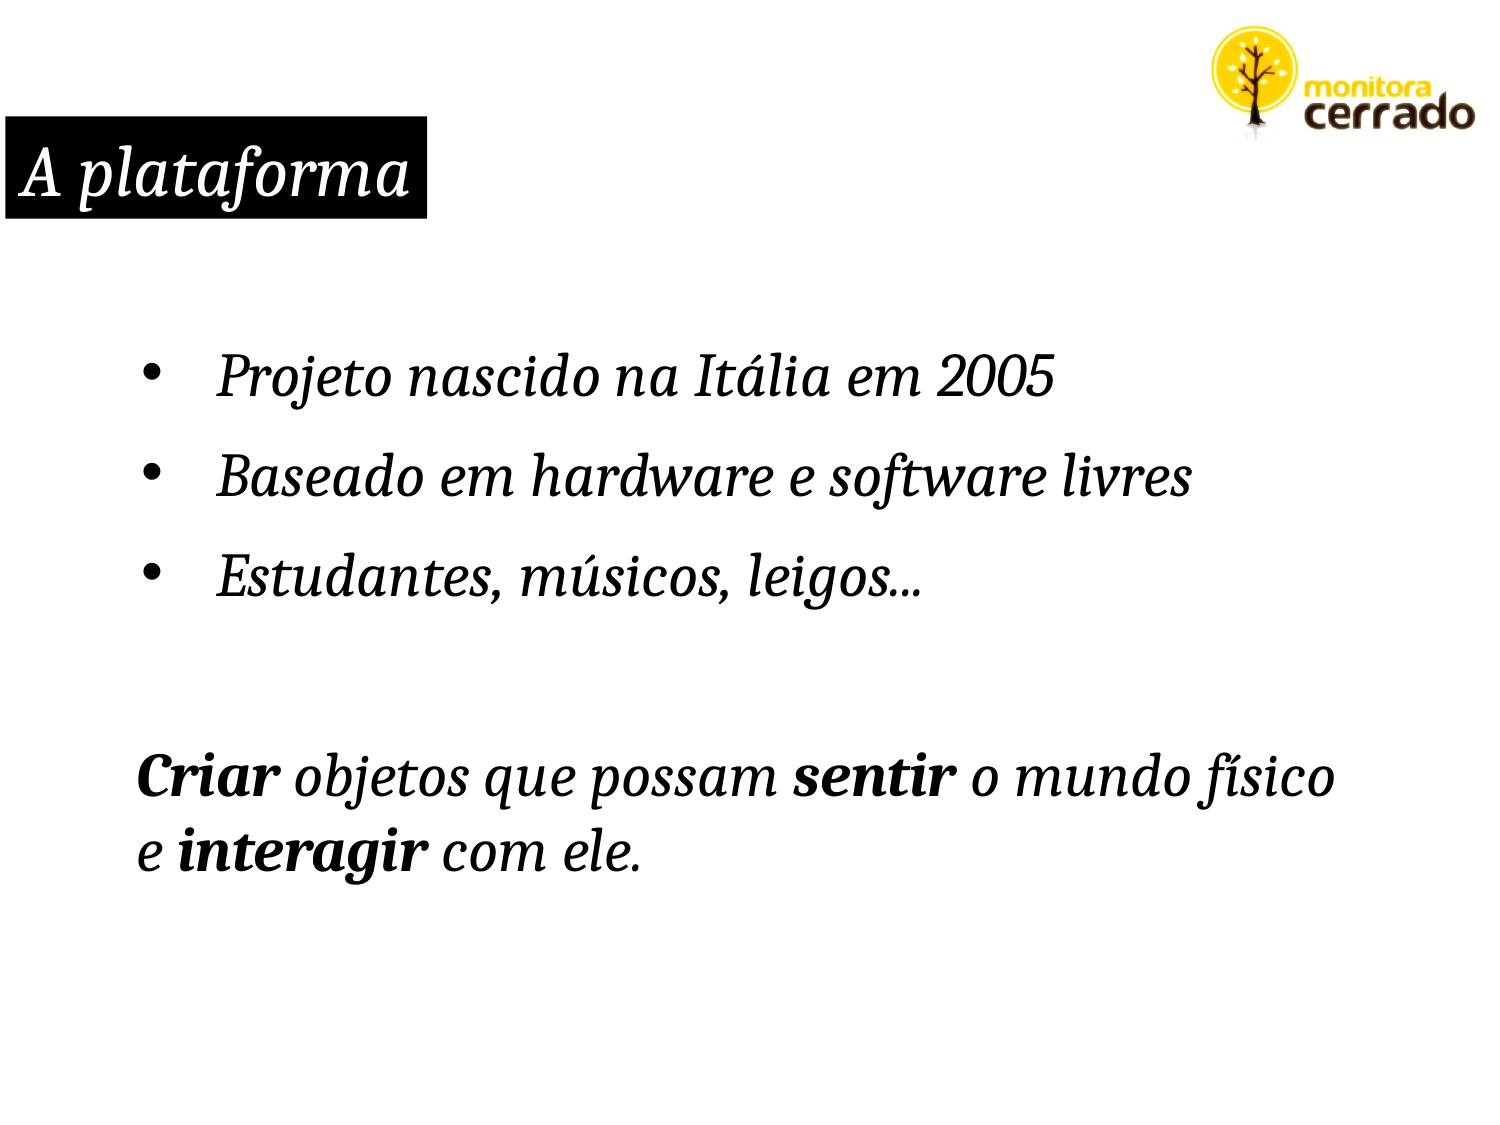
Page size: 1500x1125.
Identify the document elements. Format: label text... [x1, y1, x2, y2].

text_box Criar objetos que possam sentir o mundo físico e interagir com ele. [121, 726, 1352, 892]
text_box A plataforma [5, 116, 428, 219]
text_box Projeto nascido na Itália em 2005 Baseado em hardware e software livres Estudantes, músicos, leigos... [126, 326, 1210, 616]
picture [1208, 23, 1476, 143]
